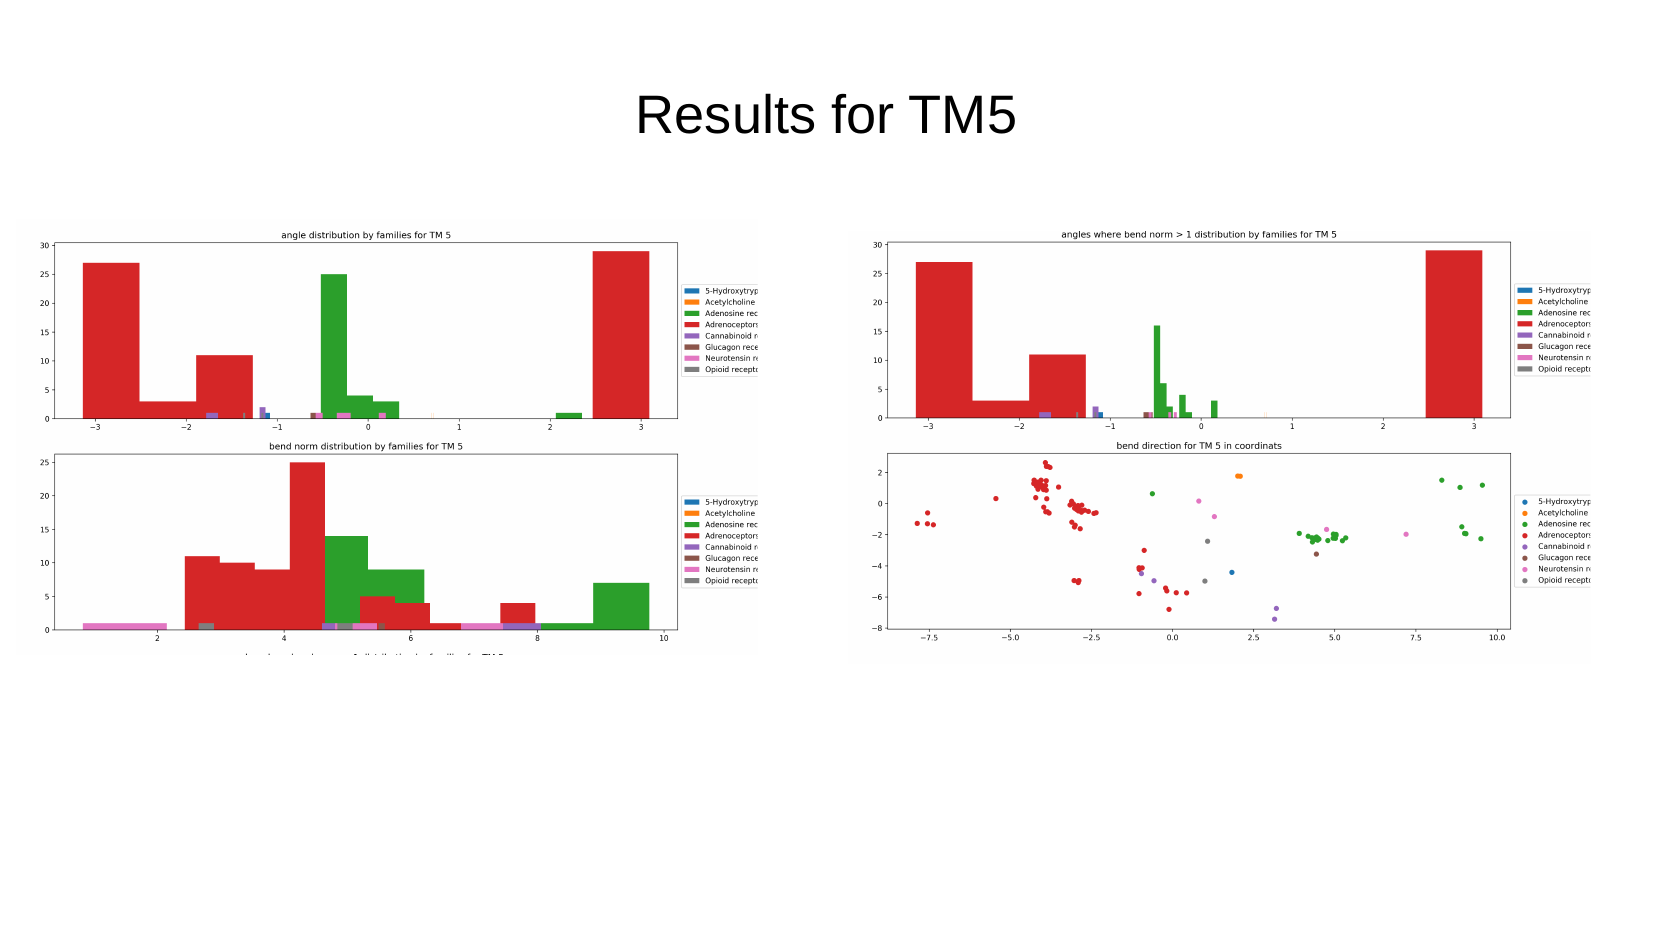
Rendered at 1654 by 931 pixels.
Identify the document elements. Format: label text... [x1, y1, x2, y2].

title Results for TM5 [82, 37, 1571, 193]
picture [848, 231, 1591, 664]
picture [16, 219, 758, 655]
